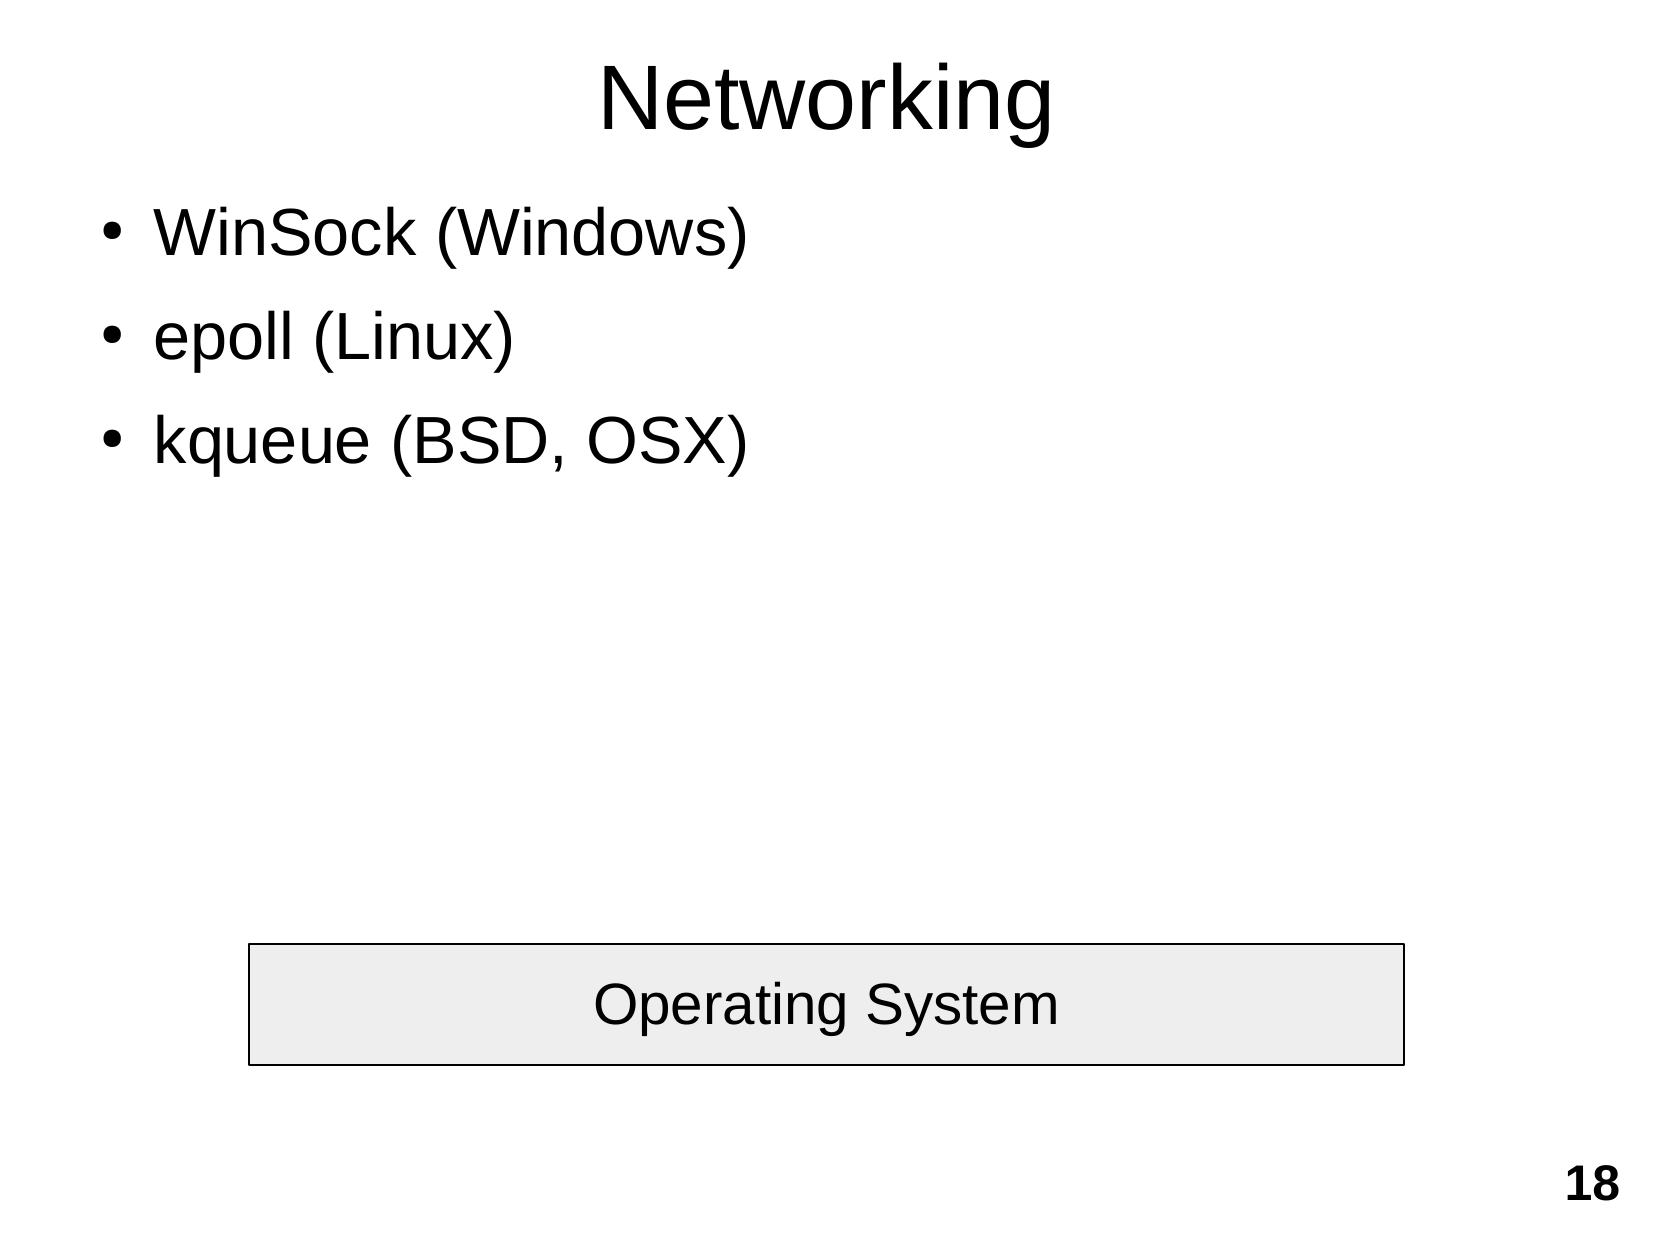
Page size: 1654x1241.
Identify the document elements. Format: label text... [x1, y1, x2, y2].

text_box Operating System [249, 943, 1405, 1066]
title Networking [82, 15, 1571, 181]
list WinSock (Windows) epoll (Linux) kqueue (BSD, OSX) [82, 195, 1571, 1156]
